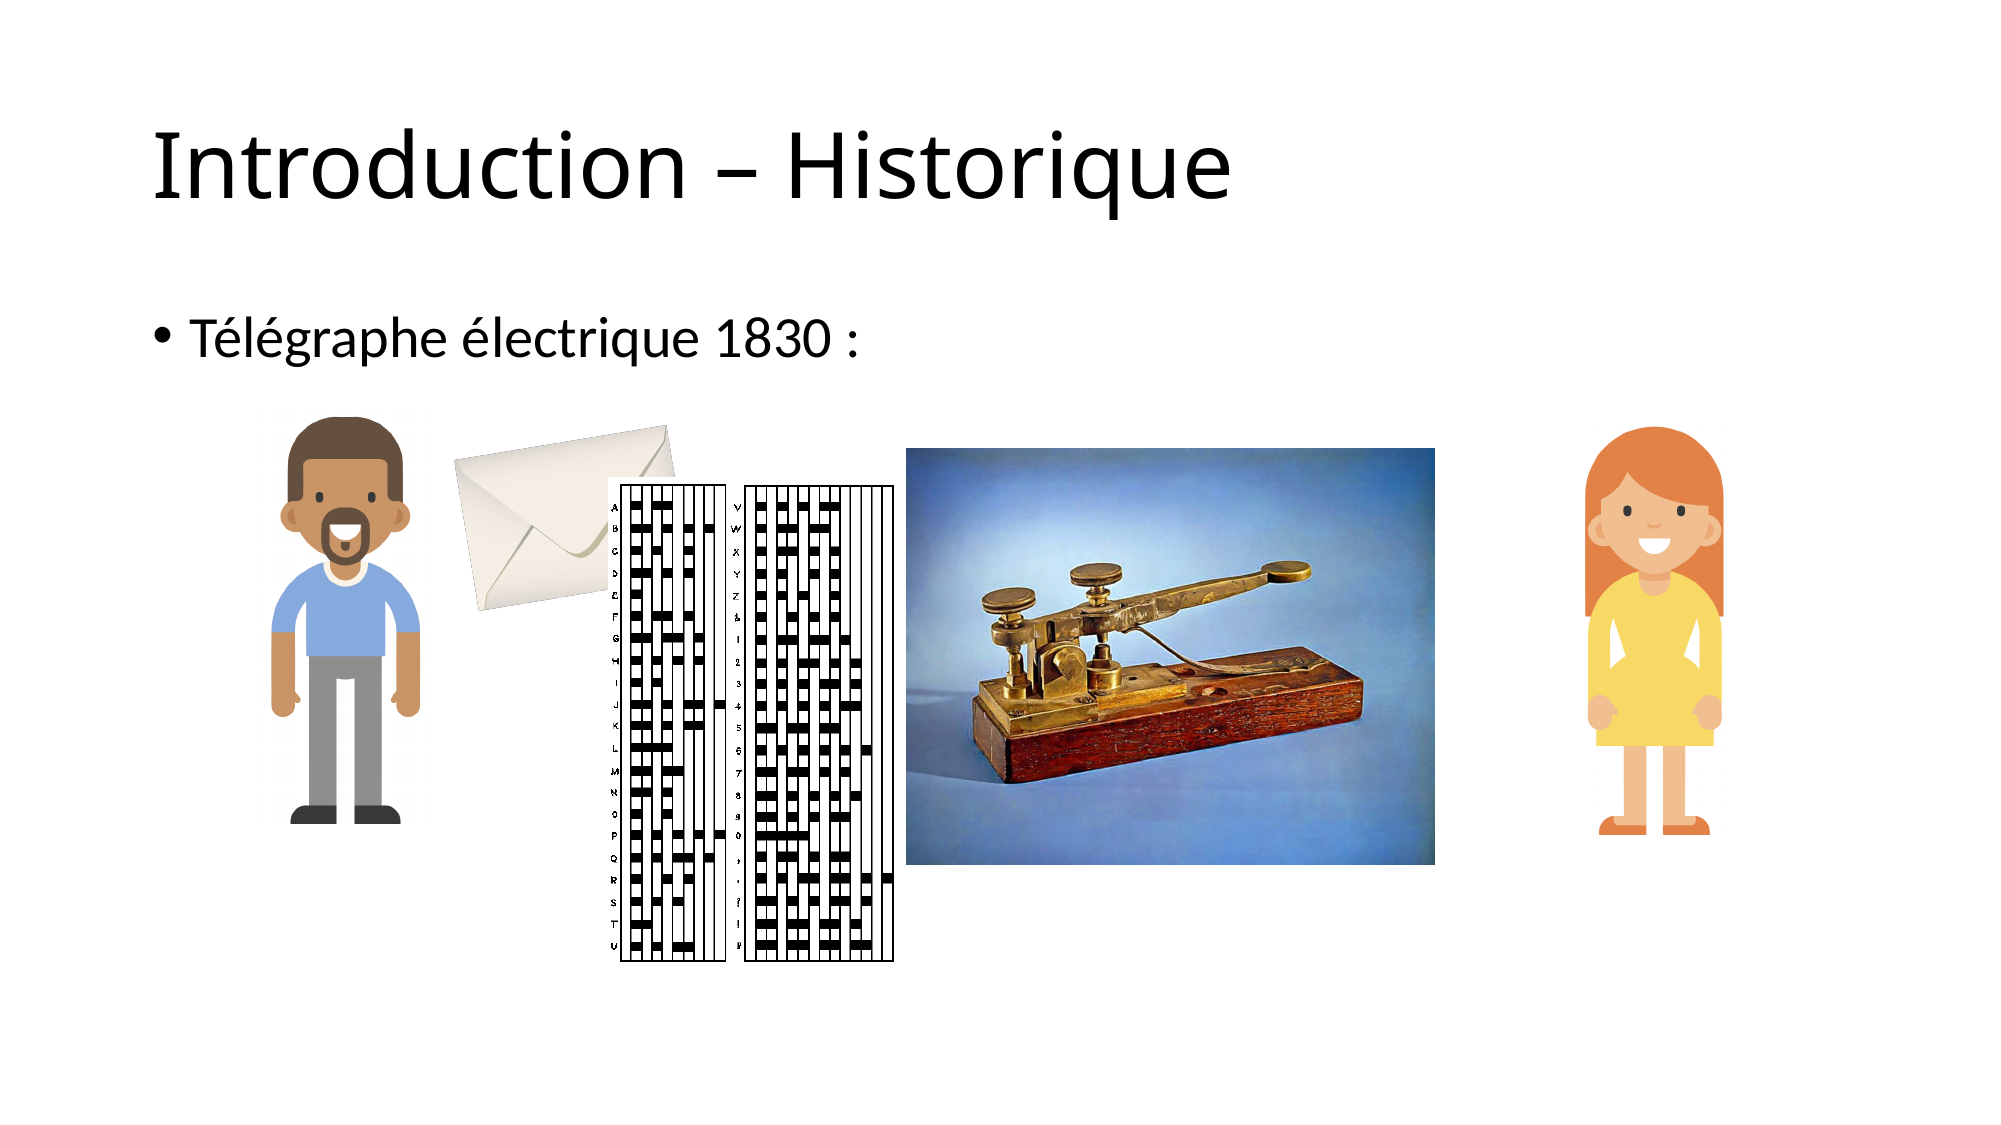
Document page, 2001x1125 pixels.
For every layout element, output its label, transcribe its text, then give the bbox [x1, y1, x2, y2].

list Télégraphe électrique 1830 : [137, 299, 1863, 1014]
title Introduction – Historique [137, 59, 1863, 278]
picture [253, 402, 435, 834]
picture [454, 425, 902, 969]
picture [1571, 413, 1747, 844]
